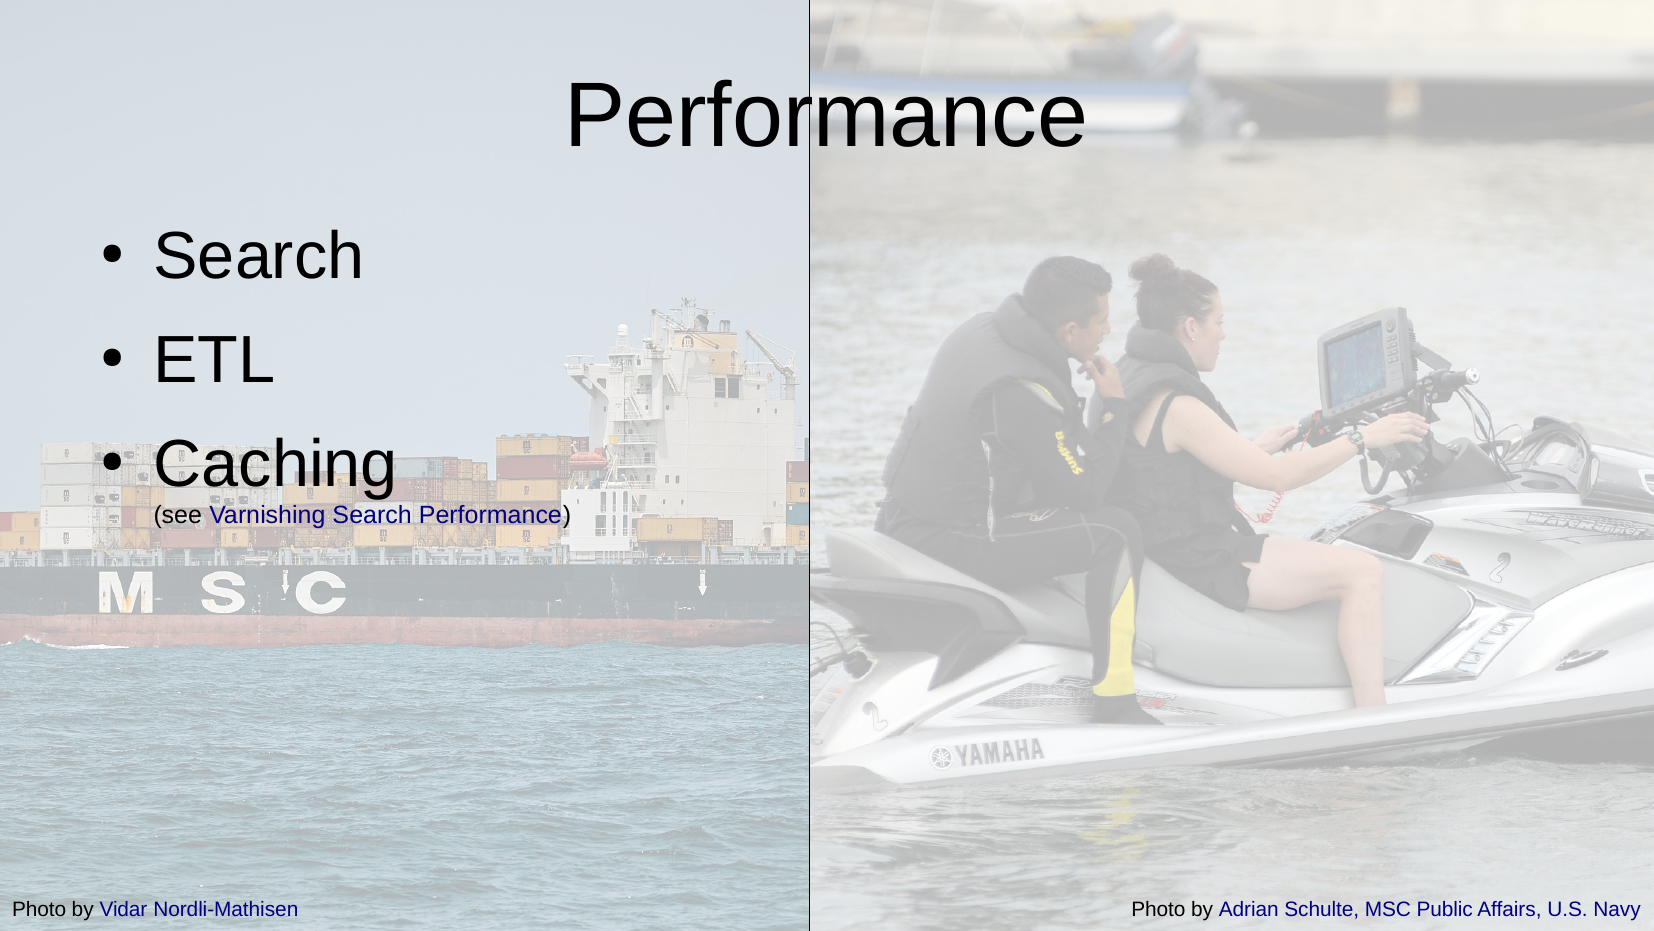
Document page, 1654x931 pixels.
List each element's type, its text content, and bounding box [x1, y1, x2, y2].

picture [810, 0, 1654, 931]
text_box Photo by Vidar Nordli-Mathisen [0, 890, 493, 929]
text_box Photo by Adrian Schulte, MSC Public Affairs, U.S. Navy [1115, 890, 1654, 929]
picture [0, 0, 809, 931]
list Search ETL Caching (see Varnishing Search Performance) [82, 217, 1571, 758]
title Performance [82, 37, 1571, 193]
